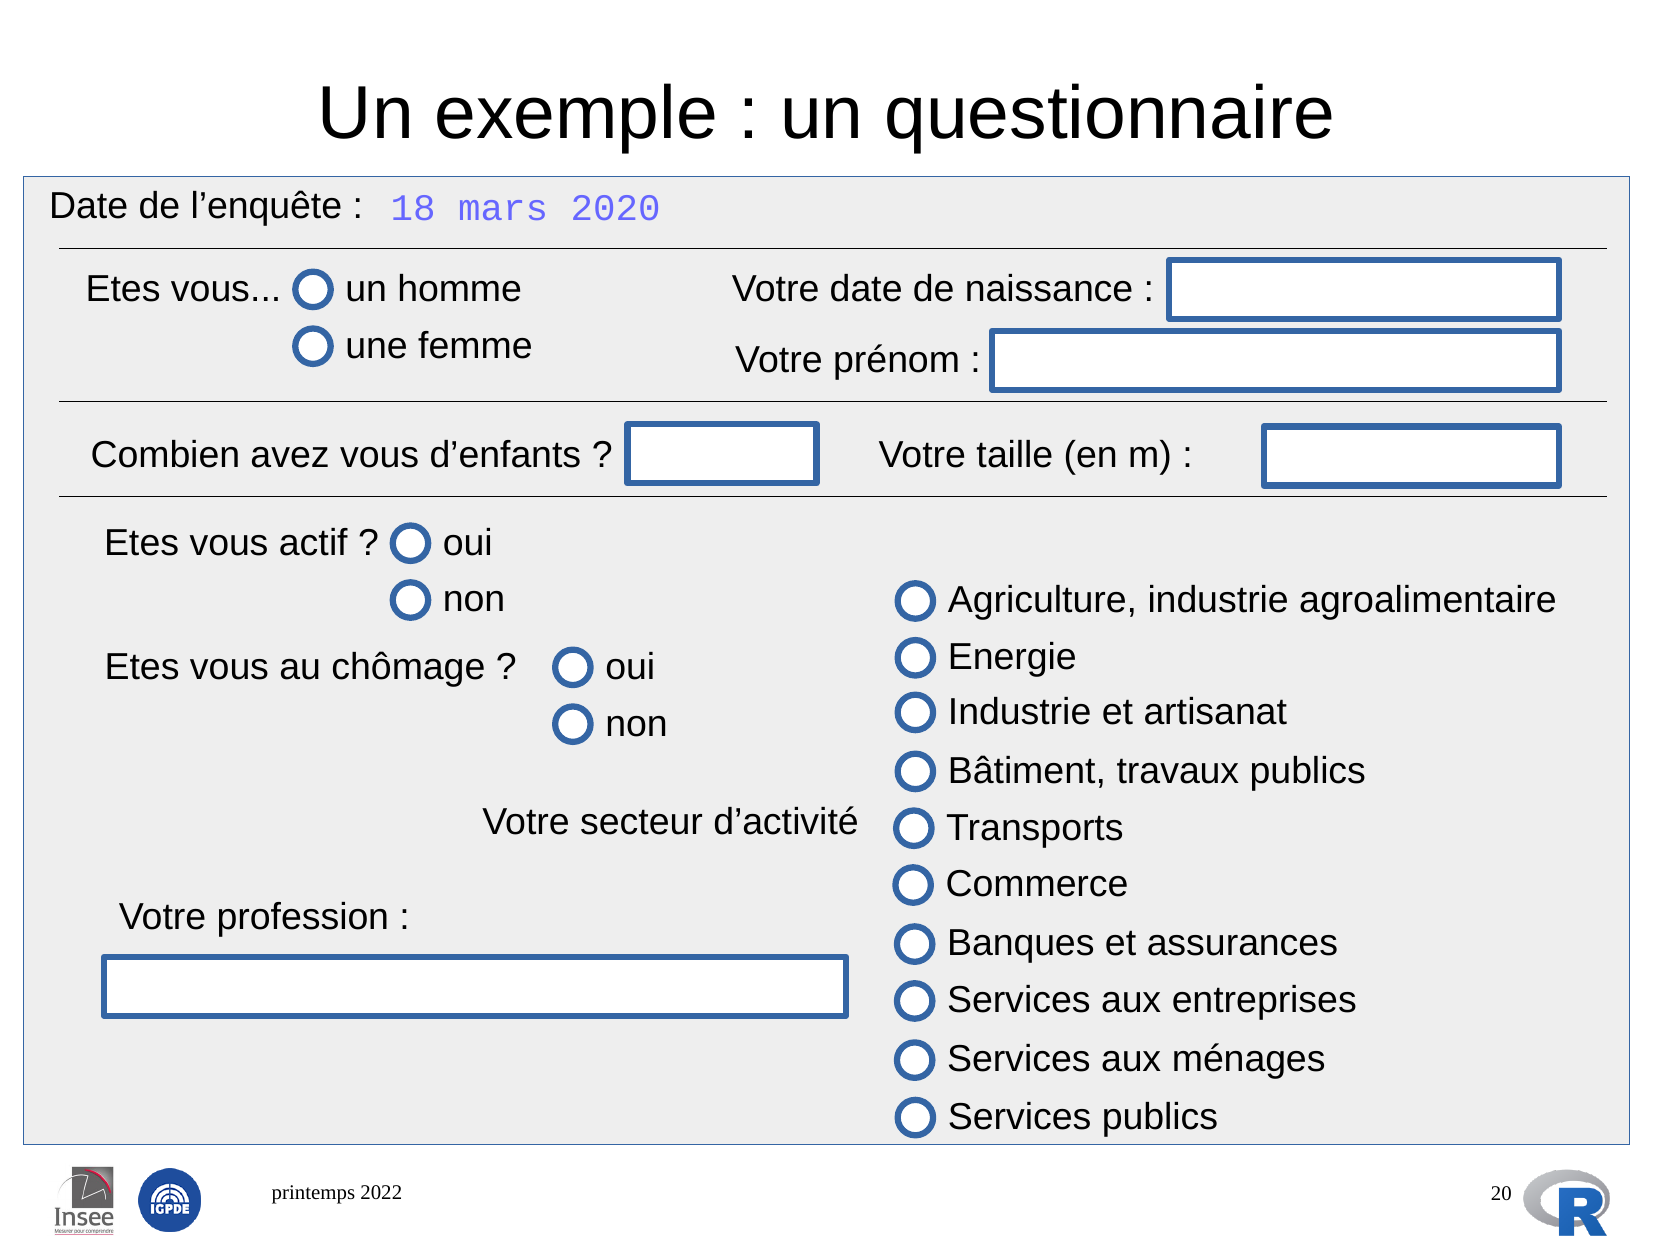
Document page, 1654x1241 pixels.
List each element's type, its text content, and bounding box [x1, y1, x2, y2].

text_box Commerce [930, 855, 1654, 913]
text_box Combien avez vous d’enfants ? [75, 426, 627, 484]
text_box Agriculture, industrie agroalimentaire [933, 571, 1654, 628]
text_box Transports [931, 798, 1654, 855]
text_box Date de l’enquête : [34, 177, 378, 234]
text_box Services aux ménages [932, 1030, 1654, 1088]
text_box Etes vous au chômage ? [89, 637, 532, 695]
text_box oui [590, 637, 827, 694]
text_box oui [428, 513, 665, 570]
text_box Votre secteur d’activité [467, 793, 875, 851]
text_box Energie [933, 628, 1654, 682]
text_box [23, 176, 1630, 1145]
text_box Industrie et artisanat [933, 682, 1654, 740]
text_box Services publics [933, 1088, 1654, 1145]
text_box Votre date de naissance : [717, 259, 1169, 317]
text_box Banques et assurances [932, 914, 1654, 971]
text_box Votre prénom : [720, 330, 992, 388]
text_box Etes vous... [70, 259, 297, 317]
text_box Etes vous actif ? [89, 513, 395, 571]
picture [47, 1163, 120, 1236]
text_box un homme [330, 259, 567, 316]
title Un exemple : un questionnaire [82, 49, 1571, 176]
text_box non [428, 570, 665, 628]
text_box Bâtiment, travaux publics [933, 741, 1654, 798]
text_box non [590, 694, 827, 752]
text_box 18 mars 2020 [375, 181, 676, 239]
text_box Votre profession : [104, 888, 426, 945]
picture [1523, 1169, 1610, 1236]
text_box Services aux entreprises [932, 971, 1654, 1029]
picture [138, 1168, 201, 1232]
text_box Votre taille (en m) : [863, 426, 1263, 486]
text_box une femme [330, 316, 579, 376]
